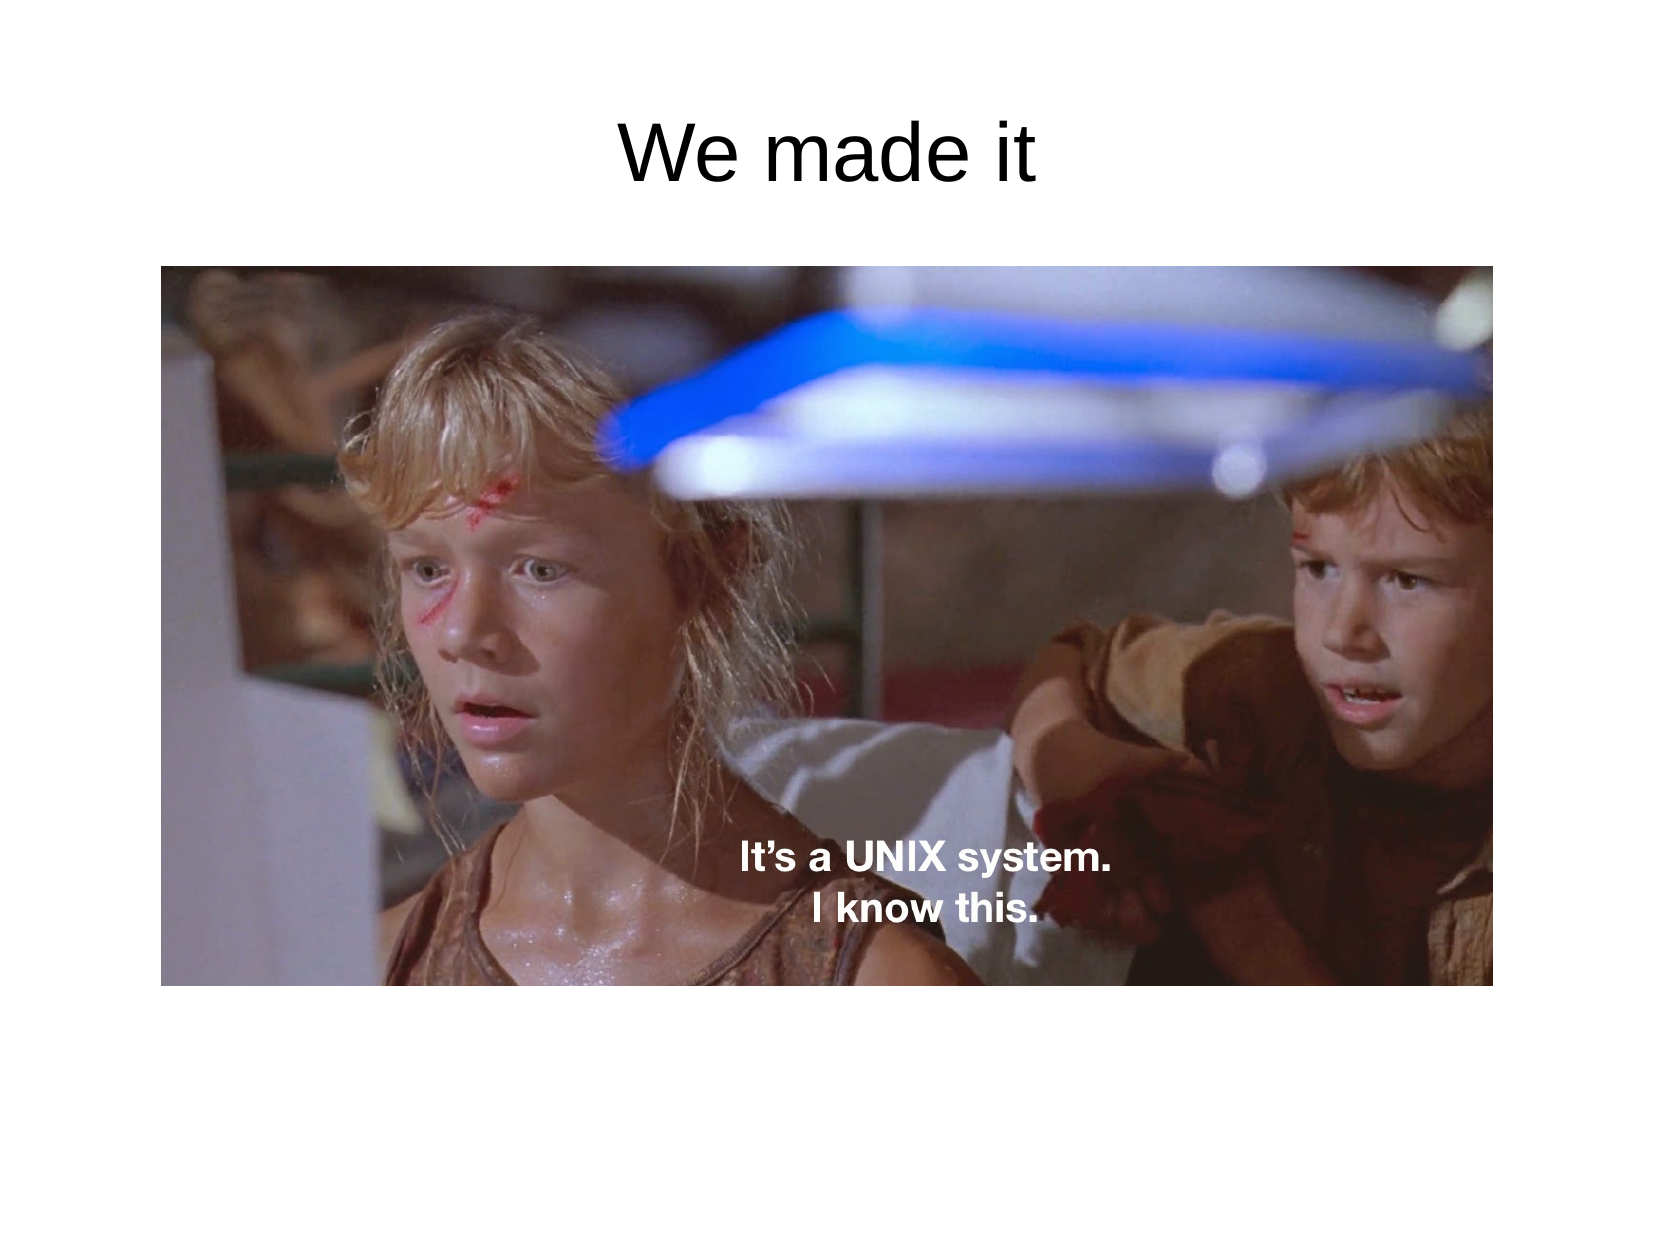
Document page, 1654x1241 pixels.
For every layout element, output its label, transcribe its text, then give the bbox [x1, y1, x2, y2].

picture [161, 266, 1493, 986]
title We made it [82, 49, 1571, 257]
